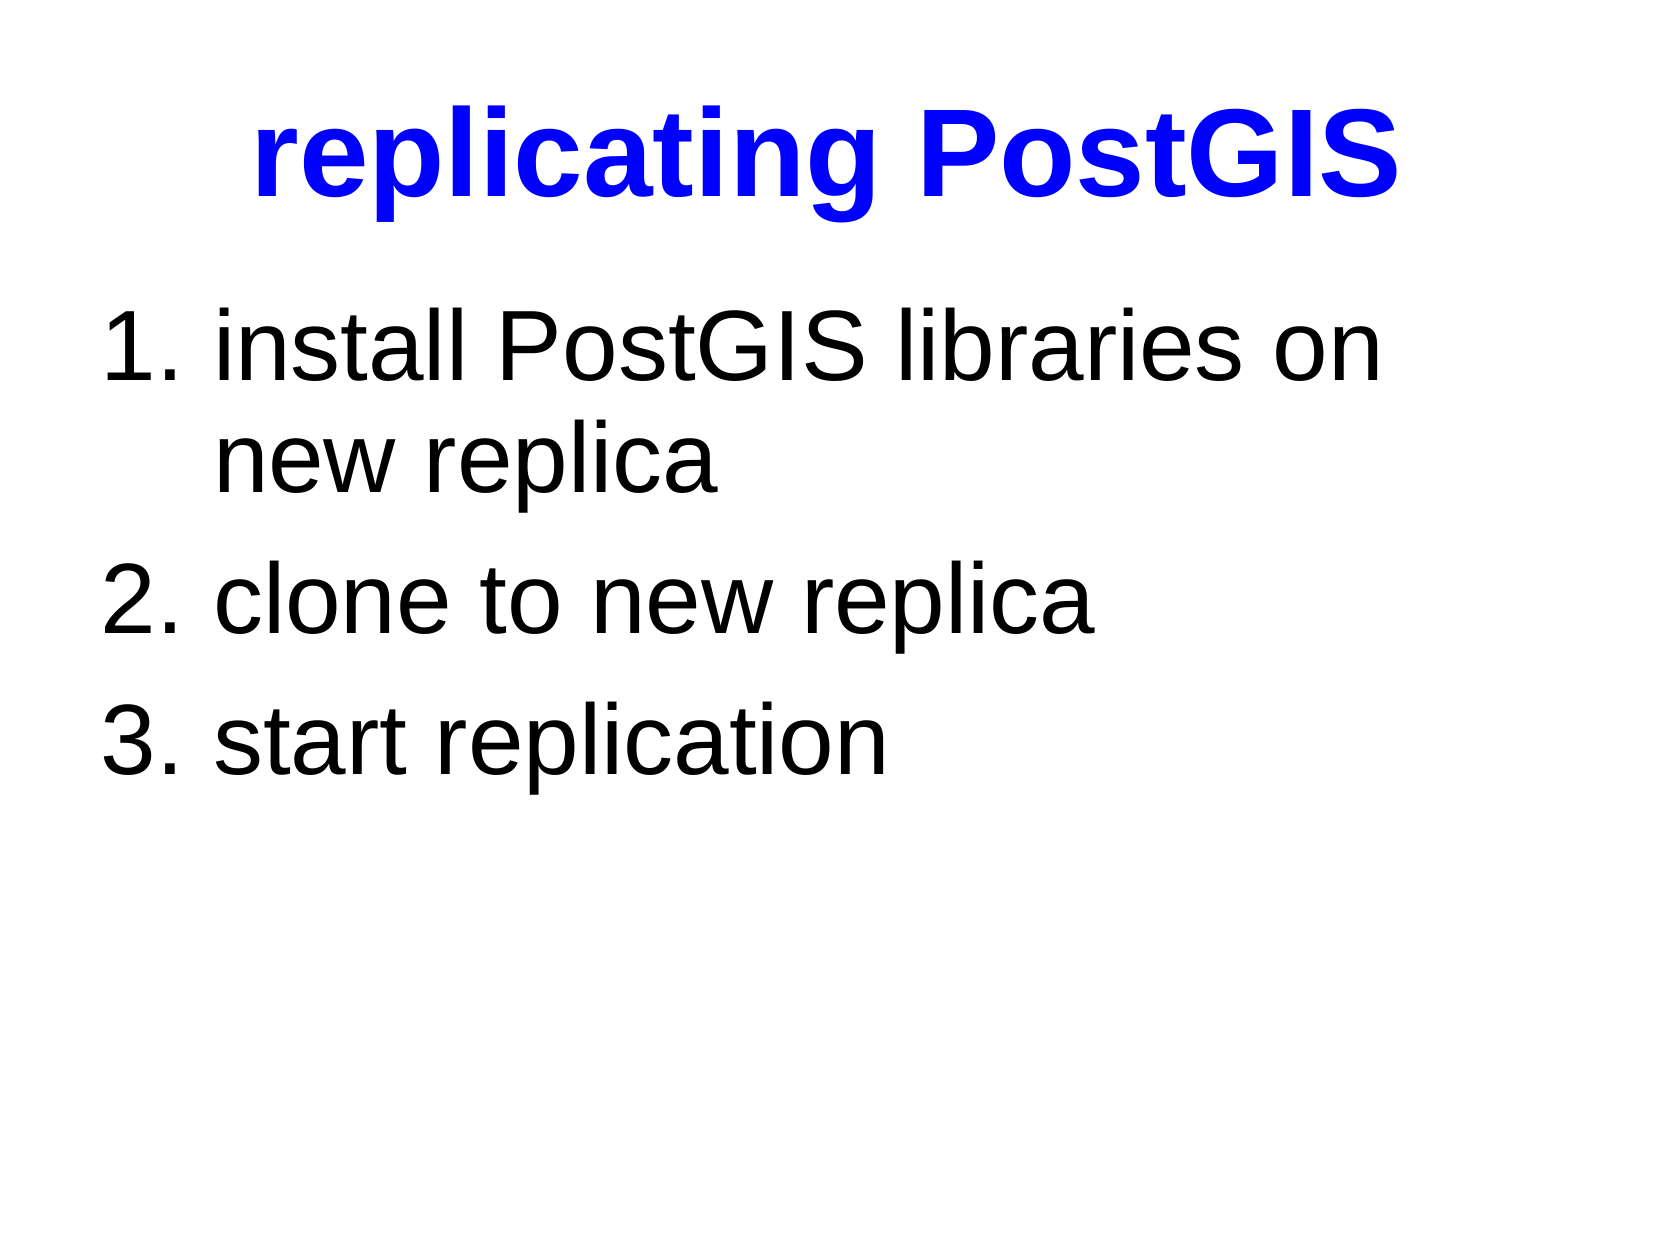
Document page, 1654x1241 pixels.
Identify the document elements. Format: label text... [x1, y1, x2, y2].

list install PostGIS libraries on new replica clone to new replica start replication [82, 290, 1591, 1010]
title replicating PostGIS [82, 49, 1571, 257]
